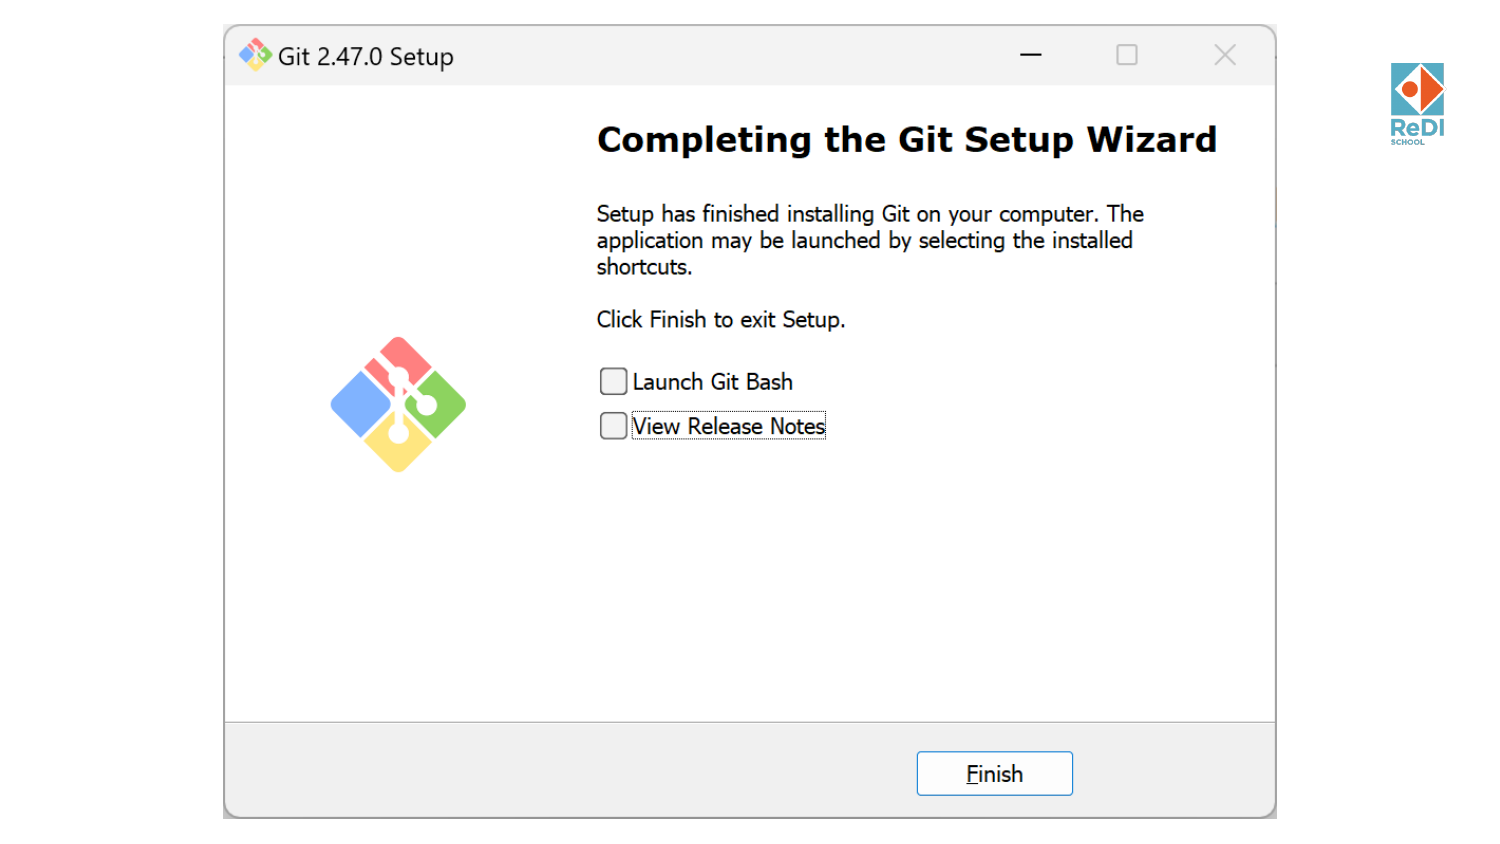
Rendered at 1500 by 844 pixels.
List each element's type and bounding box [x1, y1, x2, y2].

picture [223, 24, 1277, 819]
picture [1391, 63, 1447, 145]
